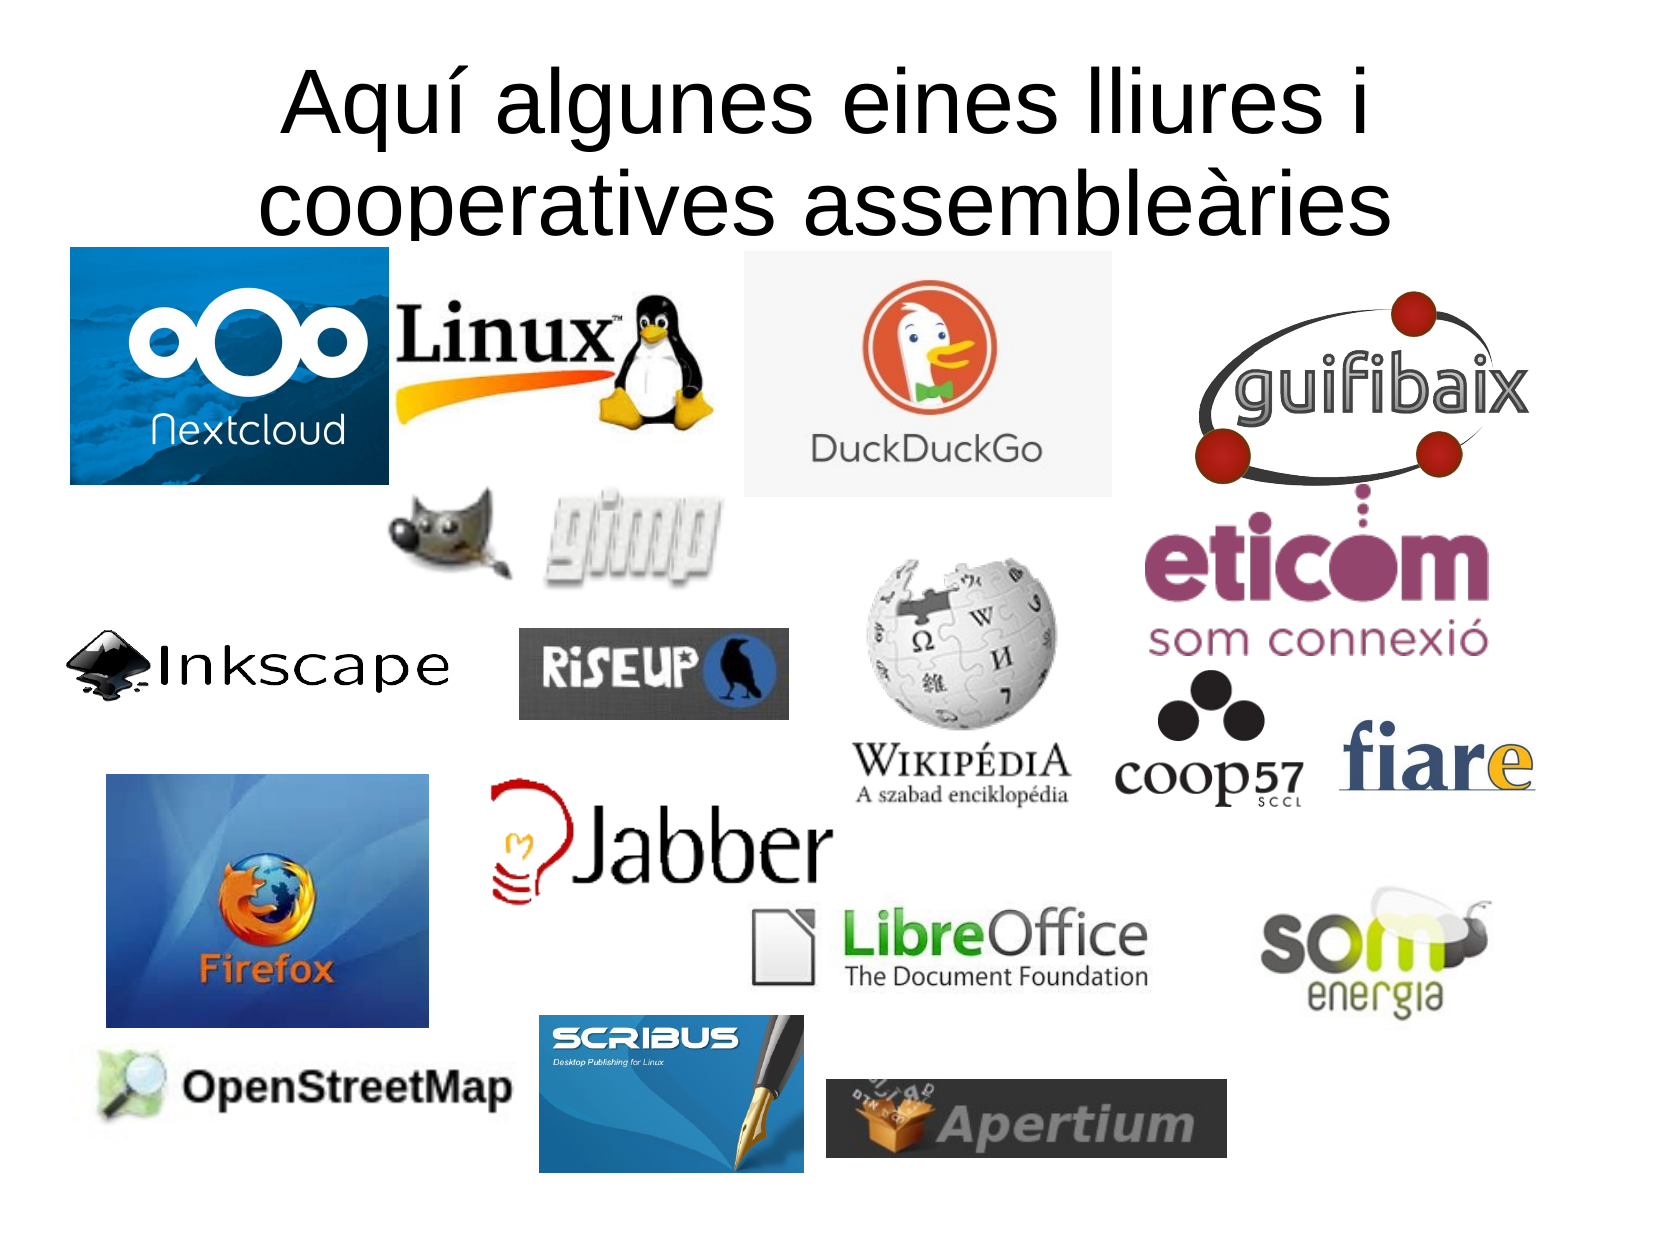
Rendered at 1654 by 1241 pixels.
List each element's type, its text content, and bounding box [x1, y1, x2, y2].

picture [826, 1079, 1227, 1158]
picture [484, 531, 1178, 1173]
picture [519, 628, 789, 720]
picture [1216, 862, 1571, 1052]
picture [59, 625, 449, 707]
picture [1145, 283, 1560, 656]
title Aquí algunes eines lliures i cooperatives assembleàries [82, 49, 1571, 257]
picture [1108, 663, 1312, 815]
picture [70, 241, 1112, 617]
picture [106, 774, 429, 1028]
picture [70, 1043, 517, 1146]
picture [1338, 715, 1536, 792]
